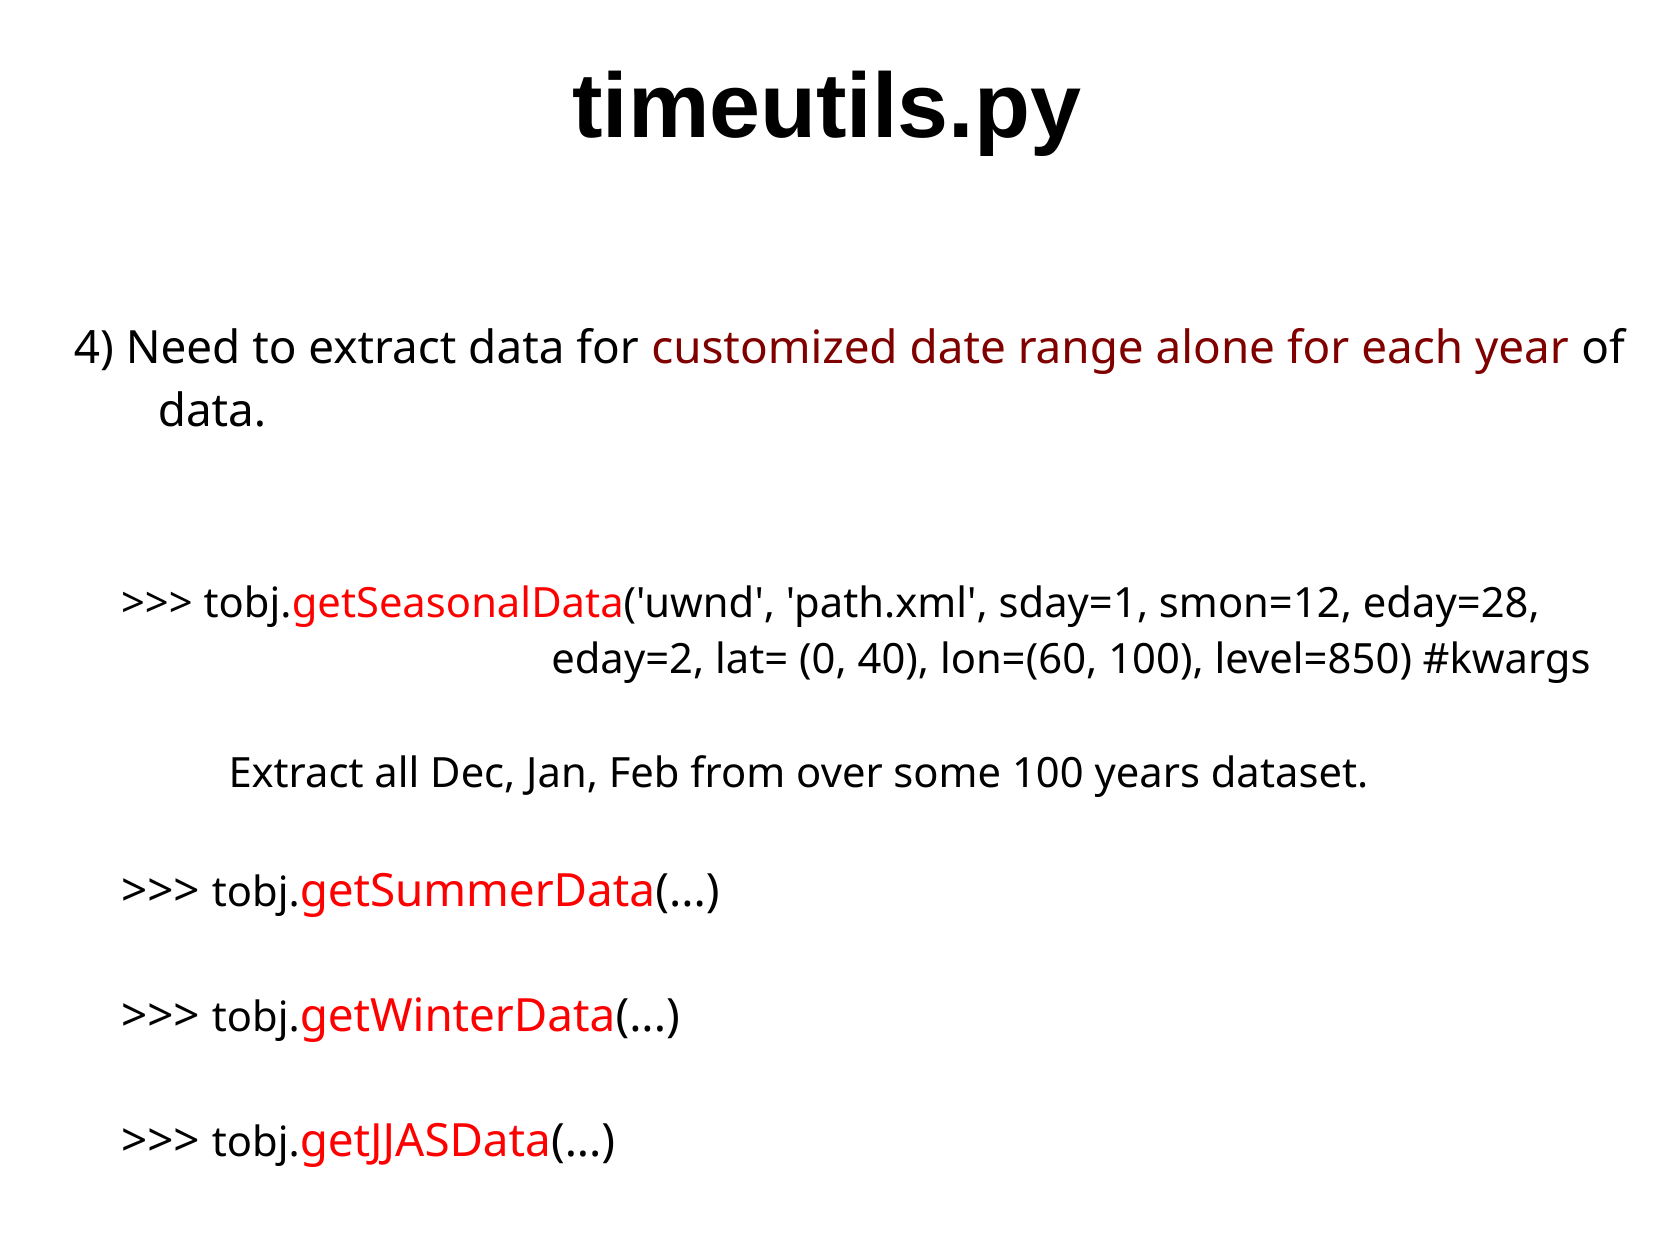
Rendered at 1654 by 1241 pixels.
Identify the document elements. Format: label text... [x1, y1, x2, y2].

title timeutils.py [82, 2, 1571, 210]
text_box >>> tobj.getSeasonalData('uwnd', 'path.xml', sday=1, smon=12, eday=28, eday=2, lat= (0, 40), lon=(60, 100), level=850) #kwargs Extract all Dec, Jan, Feb from over some 100 years dataset. >>> tobj.getSummerData(...) >>> tobj.getWinterData(...) >>> tobj.getJJASData(...) [106, 507, 1642, 1198]
list 4) Need to extract data for customized date range alone for each year of data. [59, 307, 1642, 1126]
